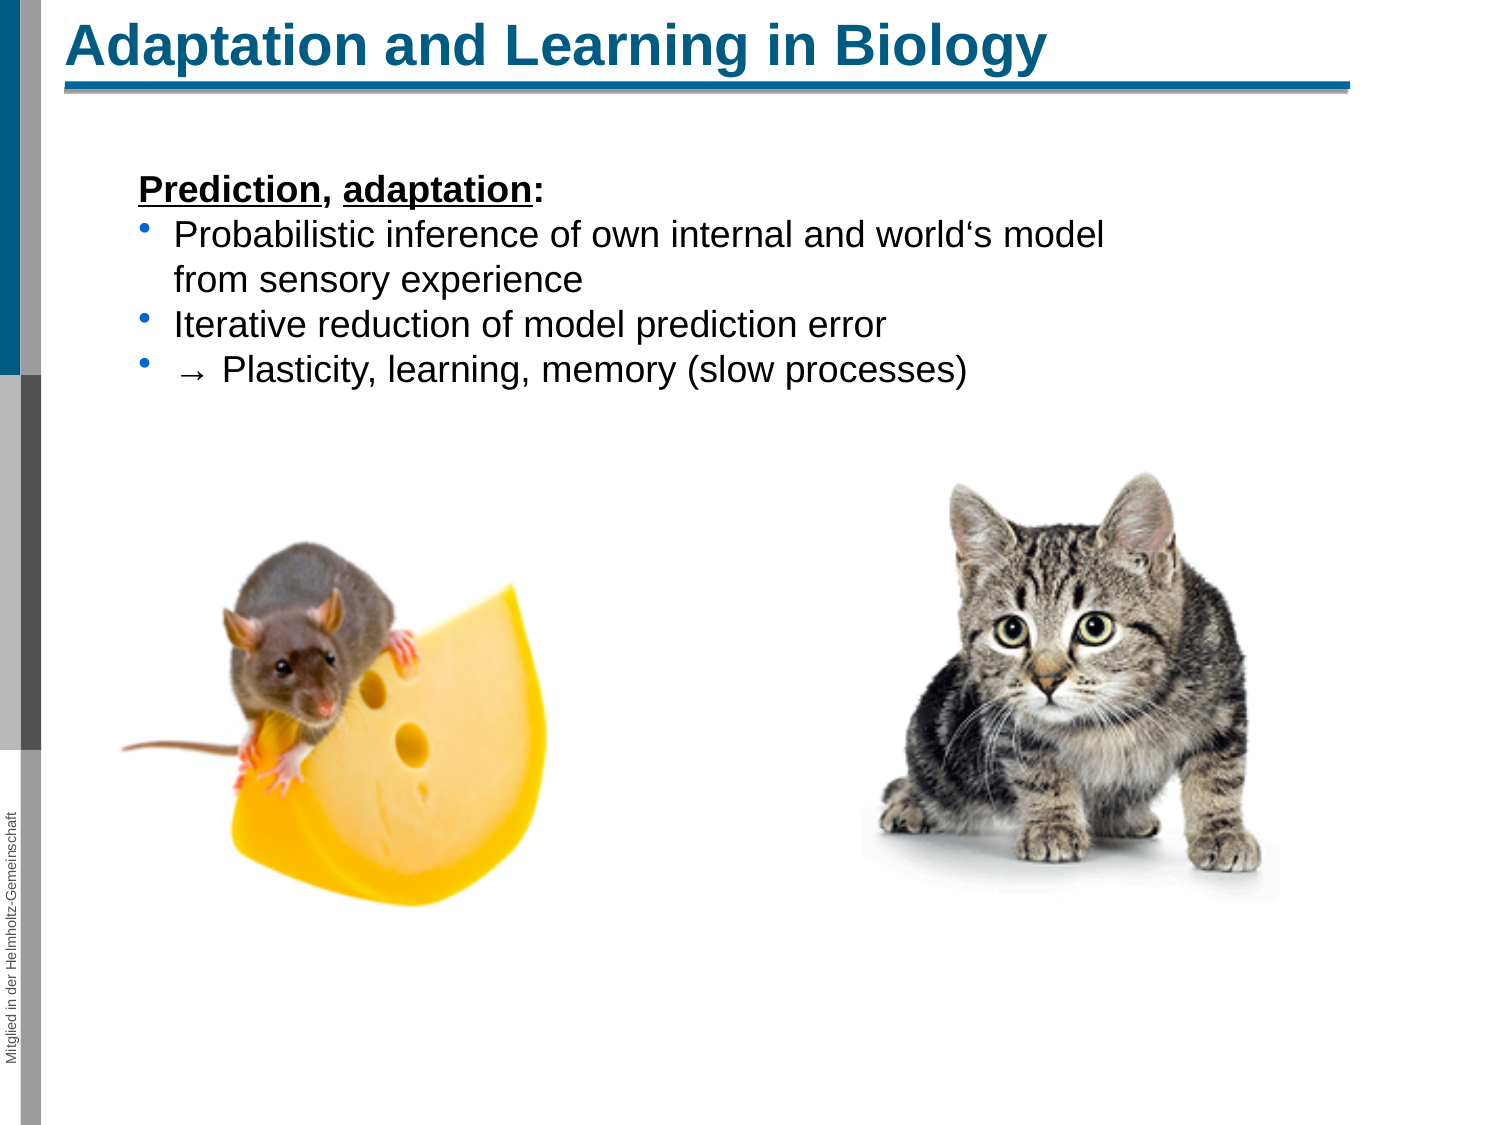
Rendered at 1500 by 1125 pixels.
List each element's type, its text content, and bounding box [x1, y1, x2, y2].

picture [97, 394, 1310, 938]
text_box Prediction, adaptation: Probabilistic inference of own internal and world‘s model from sensory experience Iterative reduction of model prediction error → Plasticity, learning, memory (slow processes) [123, 158, 1220, 420]
text_box Adaptation and Learning in Biology [64, 7, 1440, 102]
